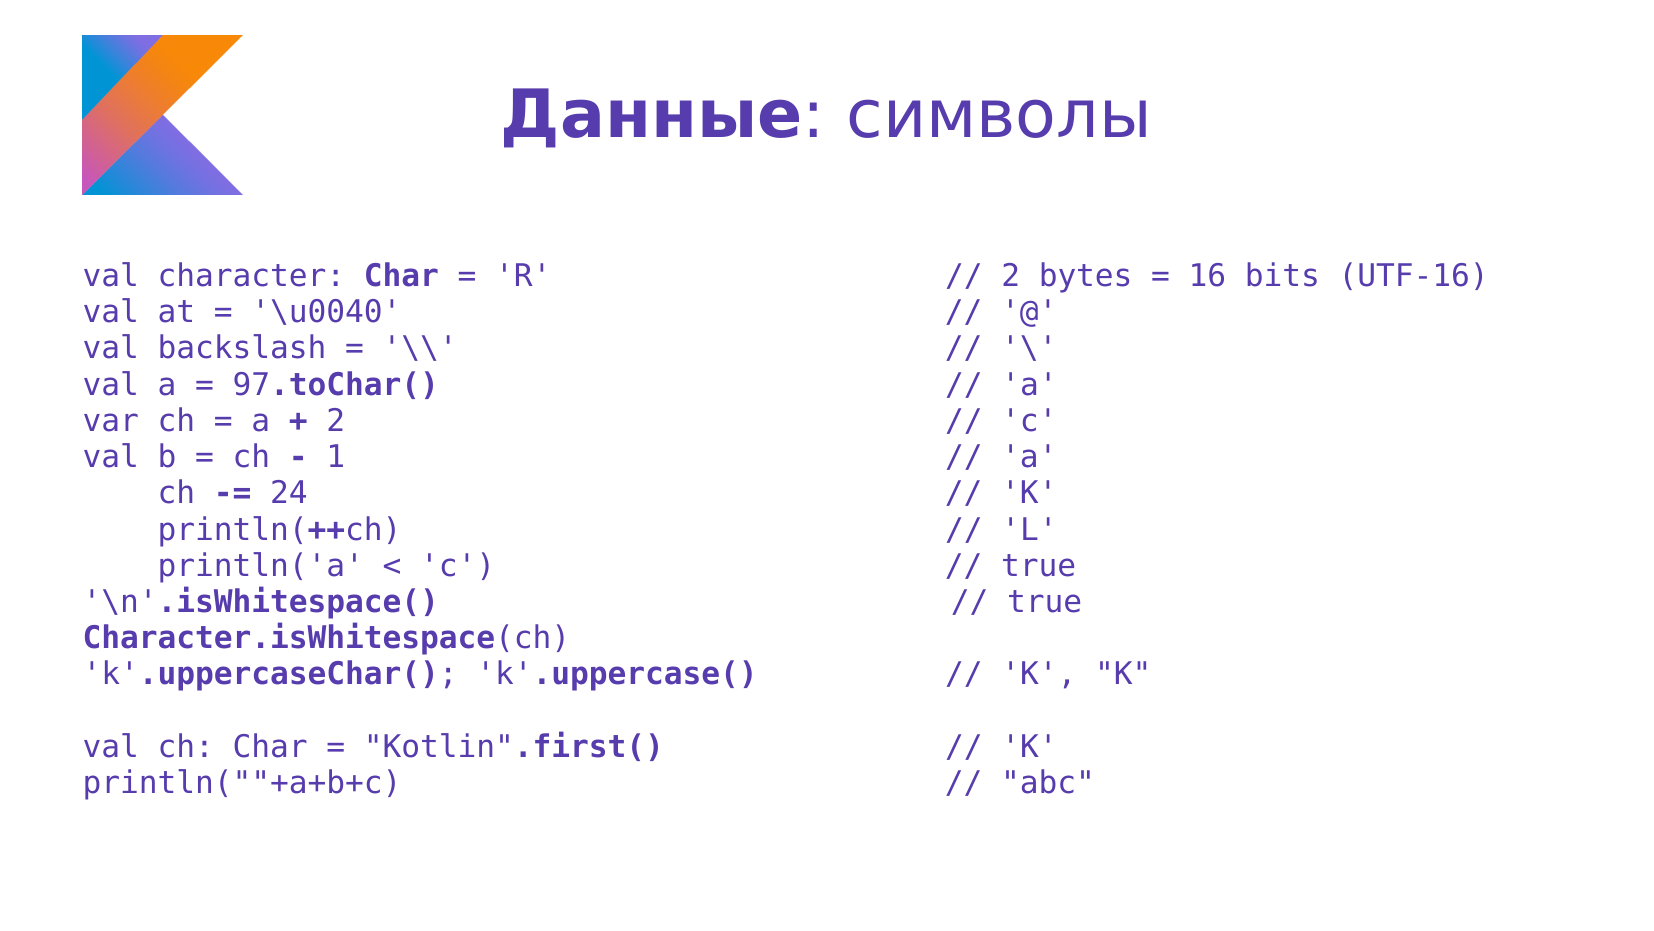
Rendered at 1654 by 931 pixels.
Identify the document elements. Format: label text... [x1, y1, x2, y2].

subtitle val character: Char = 'R' // 2 bytes = 16 bits (UTF-16) val at = '\u0040' // '@' val backslash = '\\' // '\' val a = 97.toChar() // 'a' var ch = a + 2 // 'c' val b = ch - 1 // 'a' ch -= 24 // 'K' println(++ch) // 'L' println('a' < 'c') // true '\n'.isWhitespace() // true Character.isWhitespace(ch) 'k'.uppercaseChar(); 'k'.uppercase() // 'K', "K" val ch: Char = "Kotlin".first() // 'K' println(""+a+b+c) // "abc" [82, 248, 1612, 846]
title Данные: символы [243, 37, 1571, 193]
picture [82, 35, 243, 195]
